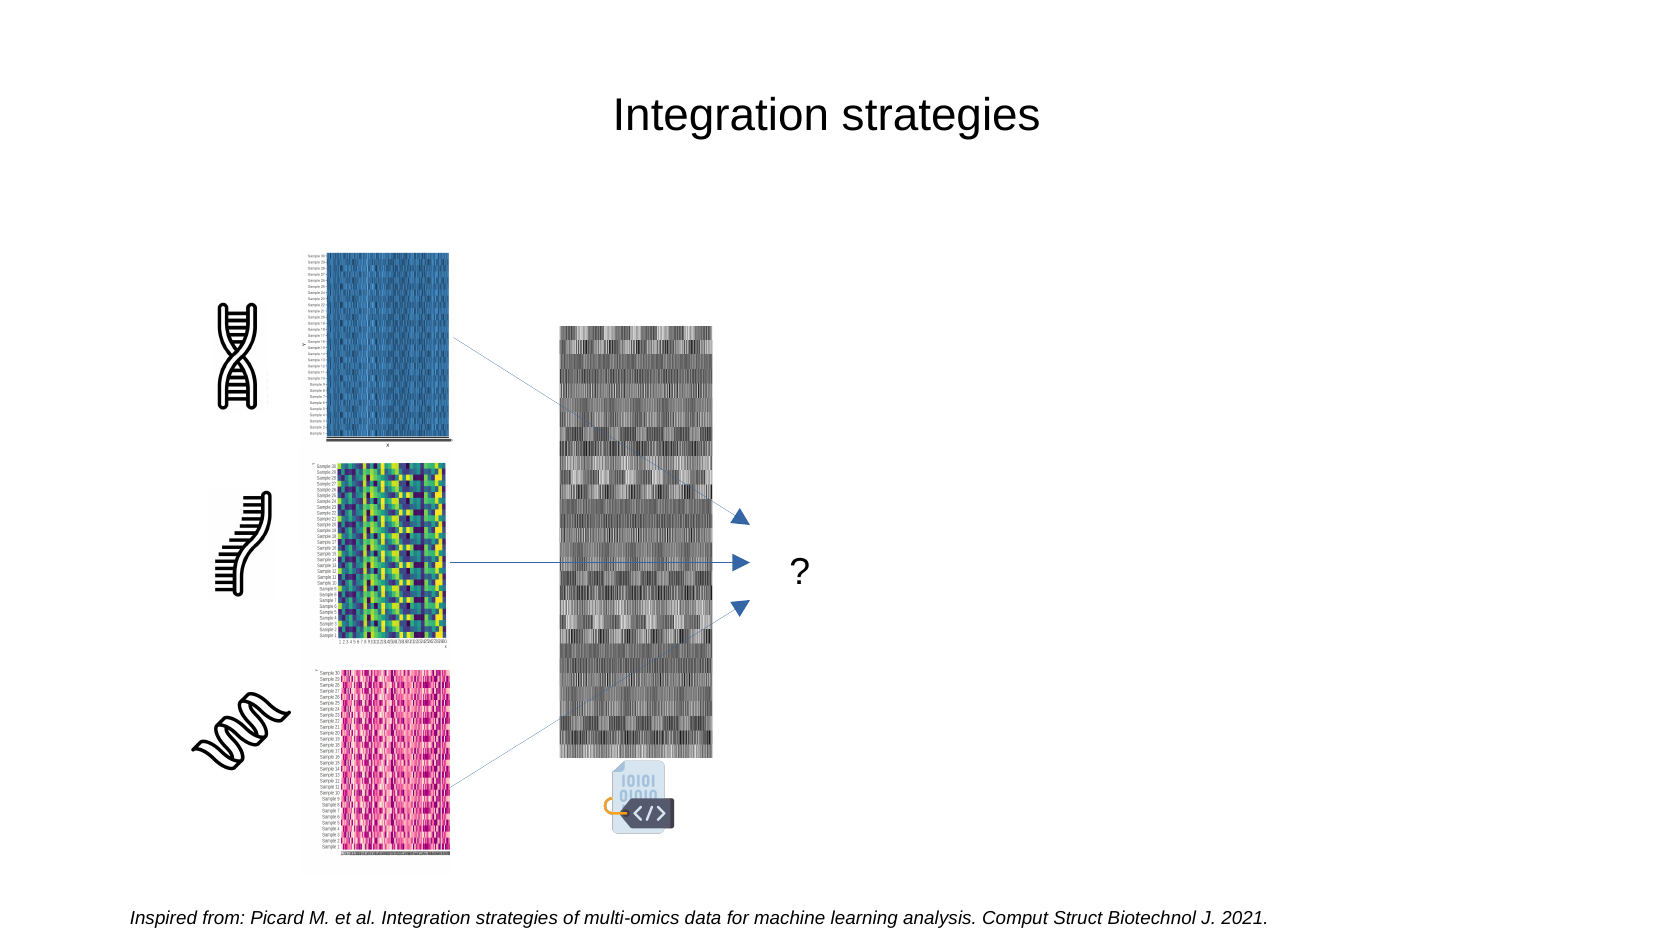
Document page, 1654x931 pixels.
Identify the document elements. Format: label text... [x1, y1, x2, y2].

picture [559, 563, 713, 718]
title Integration strategies [82, 37, 1571, 193]
picture [559, 624, 713, 837]
picture [184, 674, 298, 788]
picture [559, 405, 713, 562]
picture [207, 487, 275, 600]
picture [299, 250, 454, 874]
picture [214, 300, 268, 413]
text_box ​? [774, 543, 826, 601]
text_box Inspired from: Picard M. et al. Integration strategies of multi-omics data for machine learning analysis. Comput Struct Biotechnol J. 2021. [115, 900, 1283, 931]
picture [559, 307, 713, 500]
